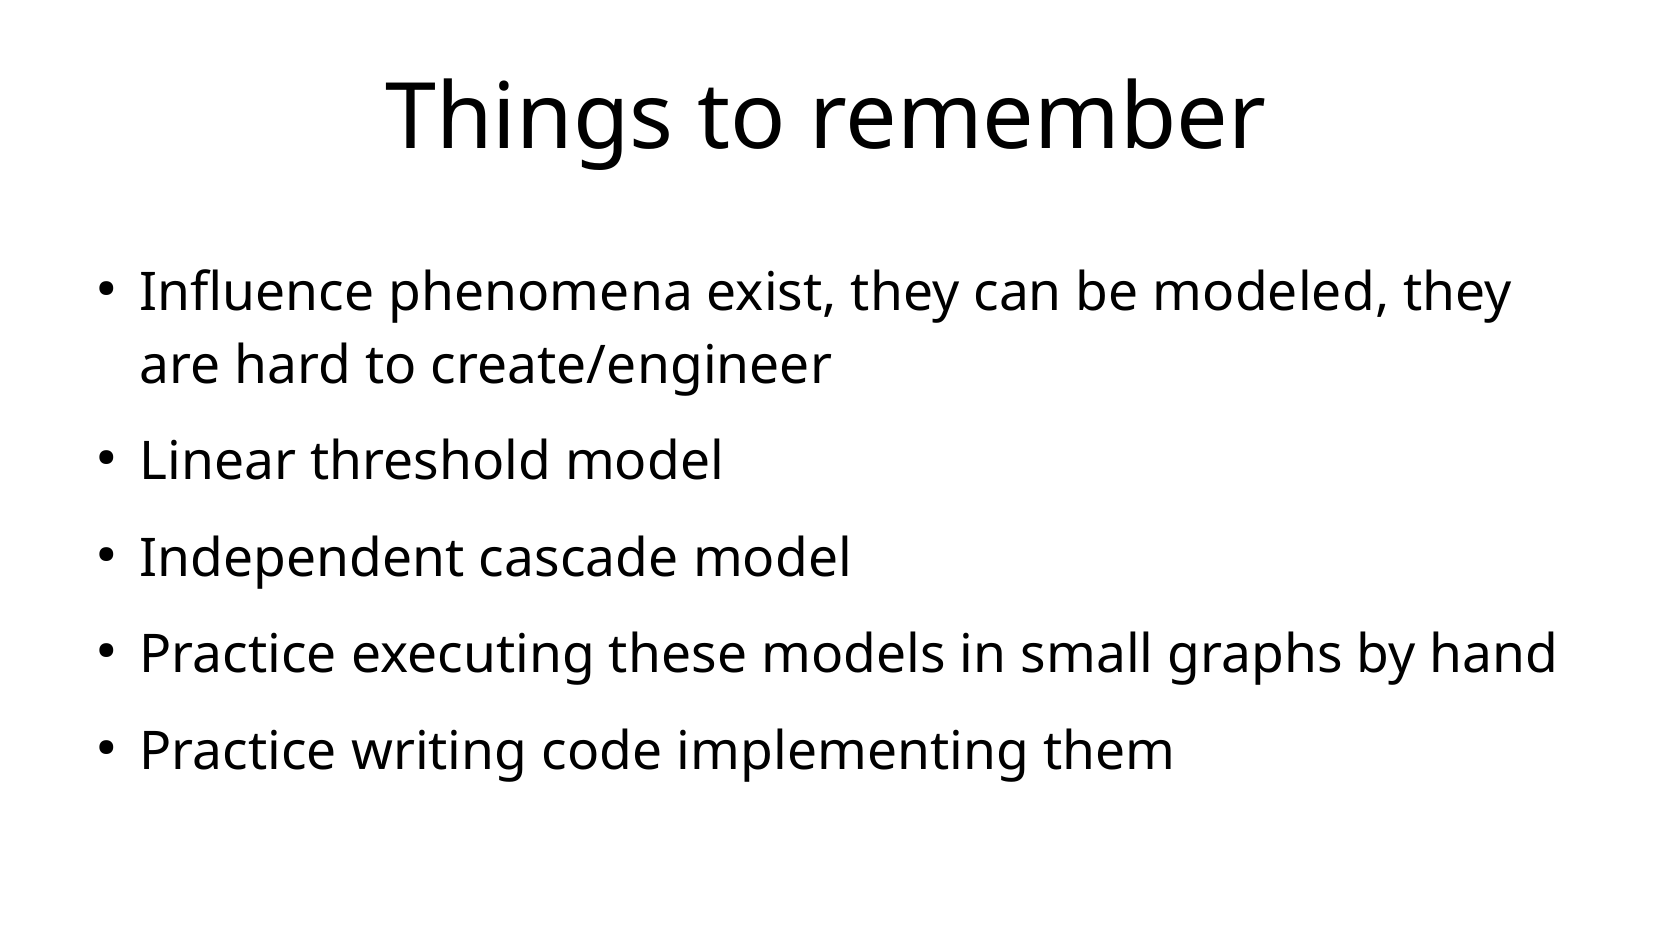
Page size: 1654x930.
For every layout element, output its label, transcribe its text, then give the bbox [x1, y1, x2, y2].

title Things to remember [82, 1, 1571, 225]
list Influence phenomena exist, they can be modeled, they are hard to create/engineer Linear threshold model Independent cascade model Practice executing these models in small graphs by hand Practice writing code implementing them [82, 252, 1571, 793]
